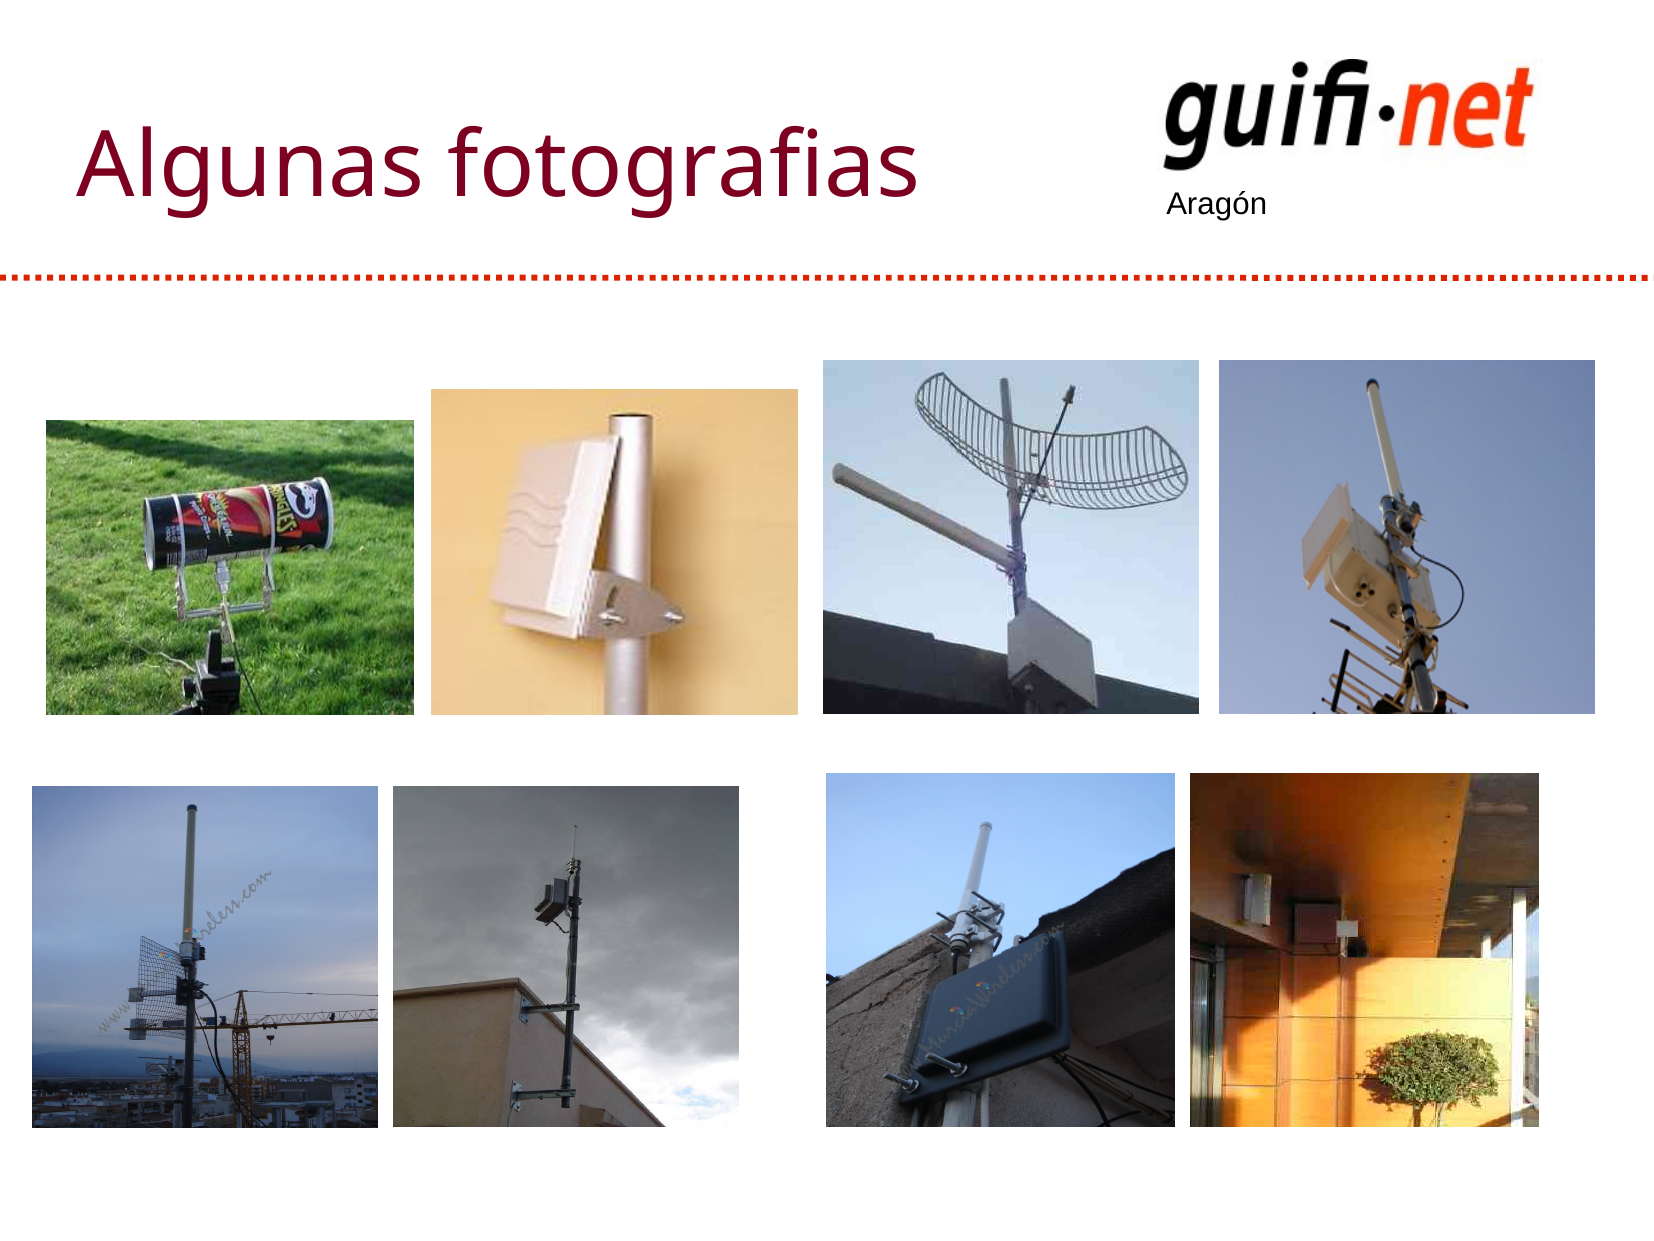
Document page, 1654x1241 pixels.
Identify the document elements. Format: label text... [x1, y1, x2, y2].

title Algunas fotografias [76, 66, 1093, 259]
picture [431, 389, 798, 715]
picture [1157, 59, 1542, 172]
picture [1219, 360, 1595, 714]
picture [32, 786, 378, 1128]
picture [393, 786, 739, 1127]
picture [823, 360, 1199, 714]
picture [826, 773, 1175, 1127]
picture [1190, 773, 1539, 1127]
picture [46, 420, 414, 715]
